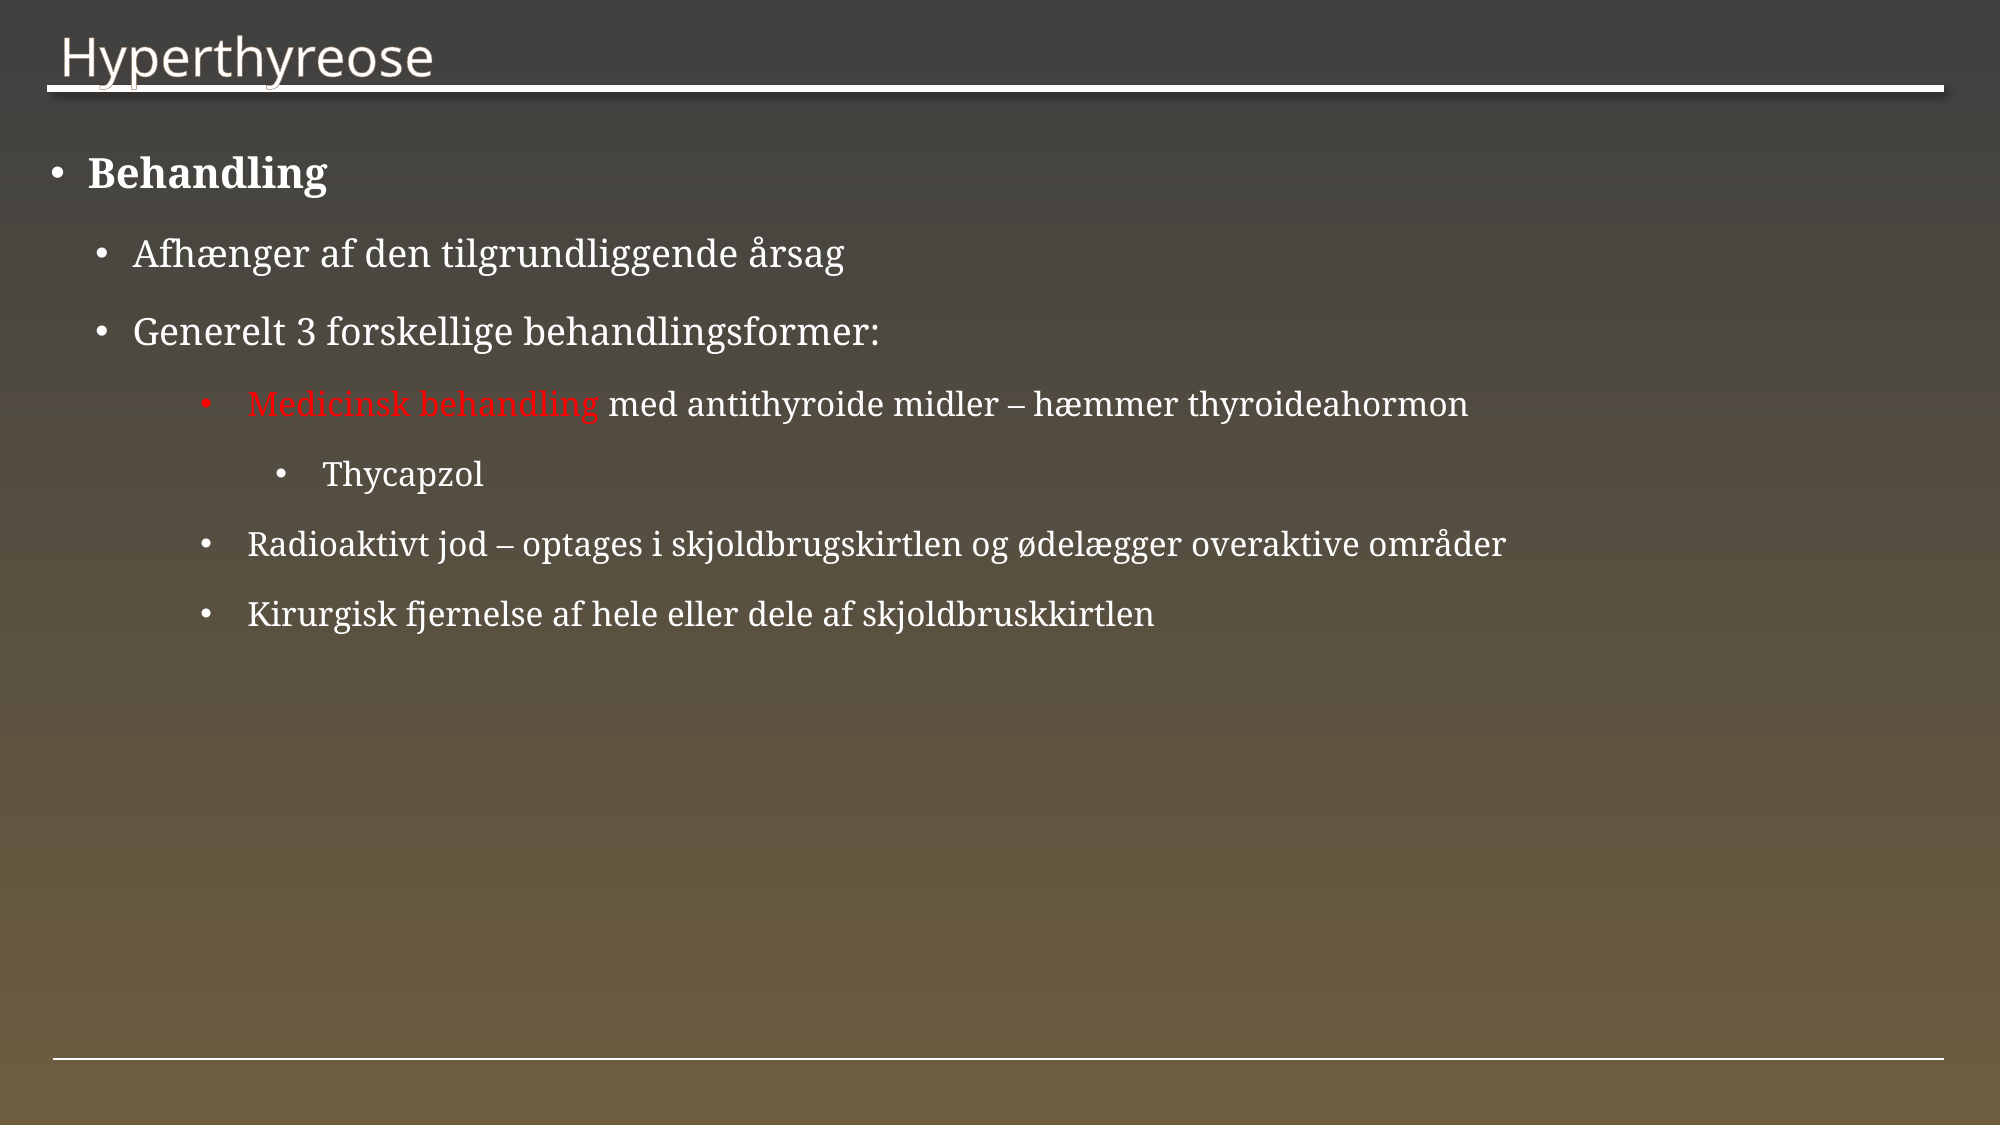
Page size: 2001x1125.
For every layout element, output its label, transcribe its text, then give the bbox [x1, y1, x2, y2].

title Hyperthyreose [59, 29, 1021, 89]
list Behandling Afhænger af den tilgrundliggende årsag Generelt 3 forskellige behandlingsformer: Medicinsk behandling med antithyroide midler – hæmmer thyroideahormon Thycapzol Radioaktivt jod – optages i skjoldbrugskirtlen og ødelægger overaktive områder Kirurgisk fjernelse af hele eller dele af skjoldbruskkirtlen [50, 121, 1942, 1004]
